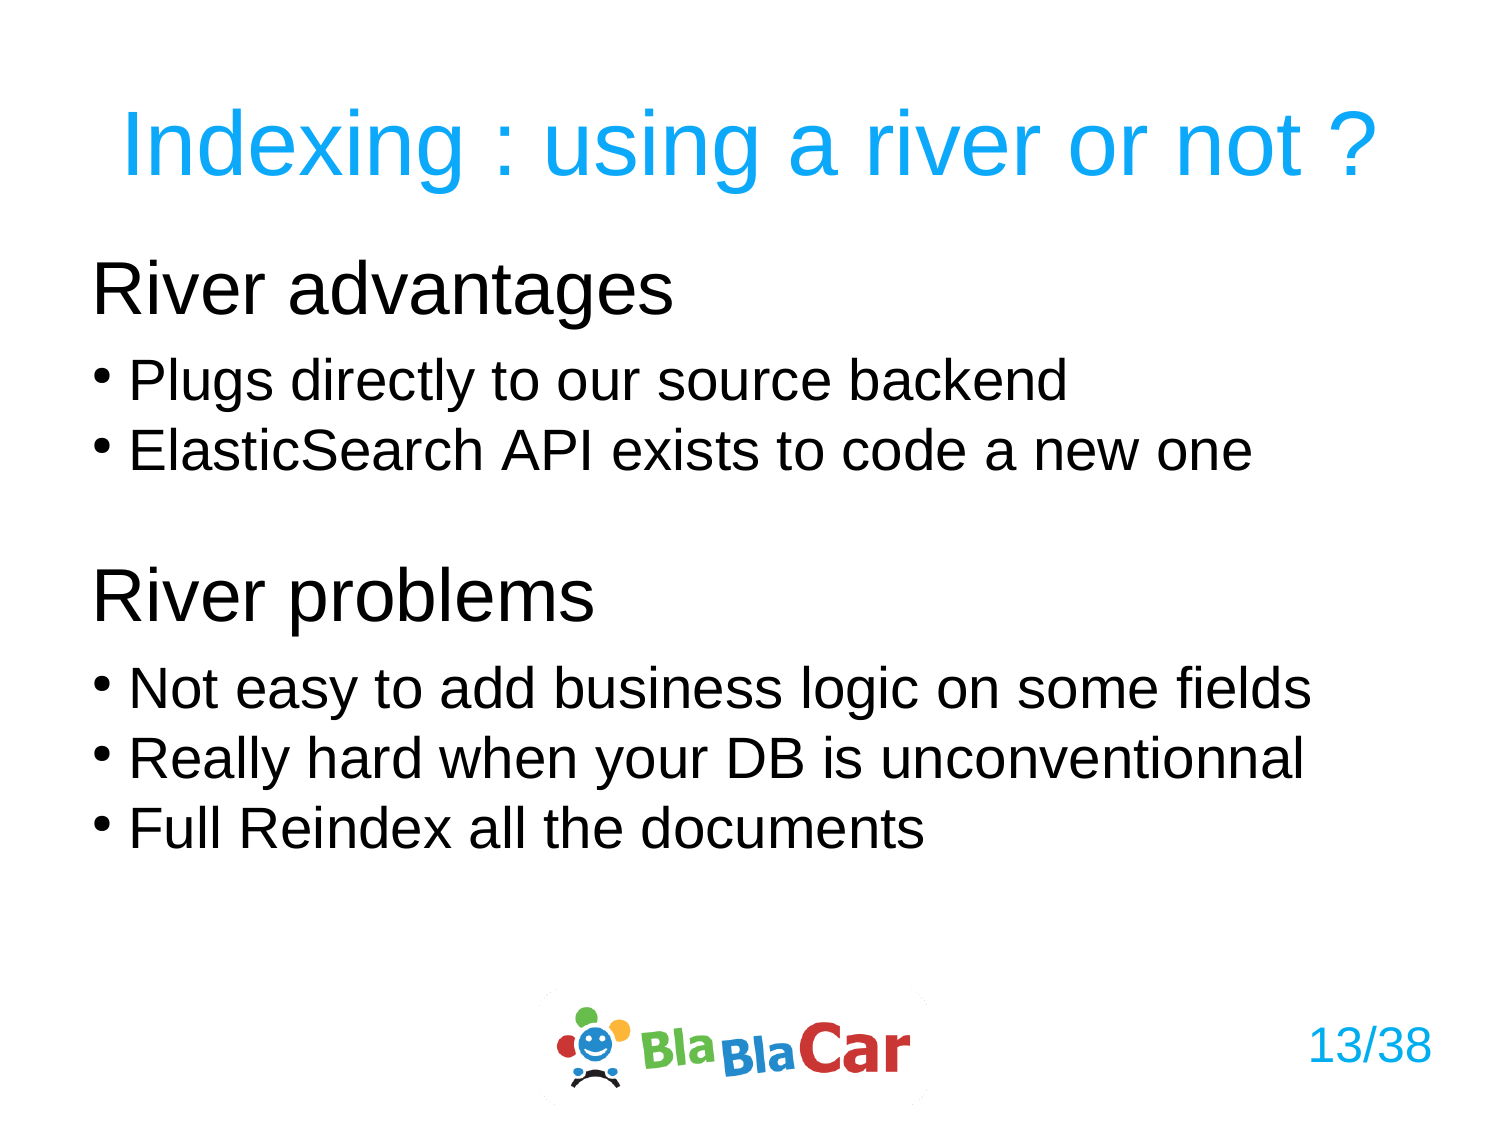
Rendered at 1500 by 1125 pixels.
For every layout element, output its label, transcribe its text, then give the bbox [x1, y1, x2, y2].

text_box Plugs directly to our source backend ElasticSearch API exists to code a new one [76, 334, 1424, 491]
title Indexing : using a river or not ? [75, 45, 1426, 233]
text_box River advantages [76, 231, 1424, 334]
text_box Not easy to add business logic on some fields Really hard when your DB is unconventionnal Full Reindex all the documents [76, 642, 1424, 868]
text_box River problems [76, 538, 1424, 642]
